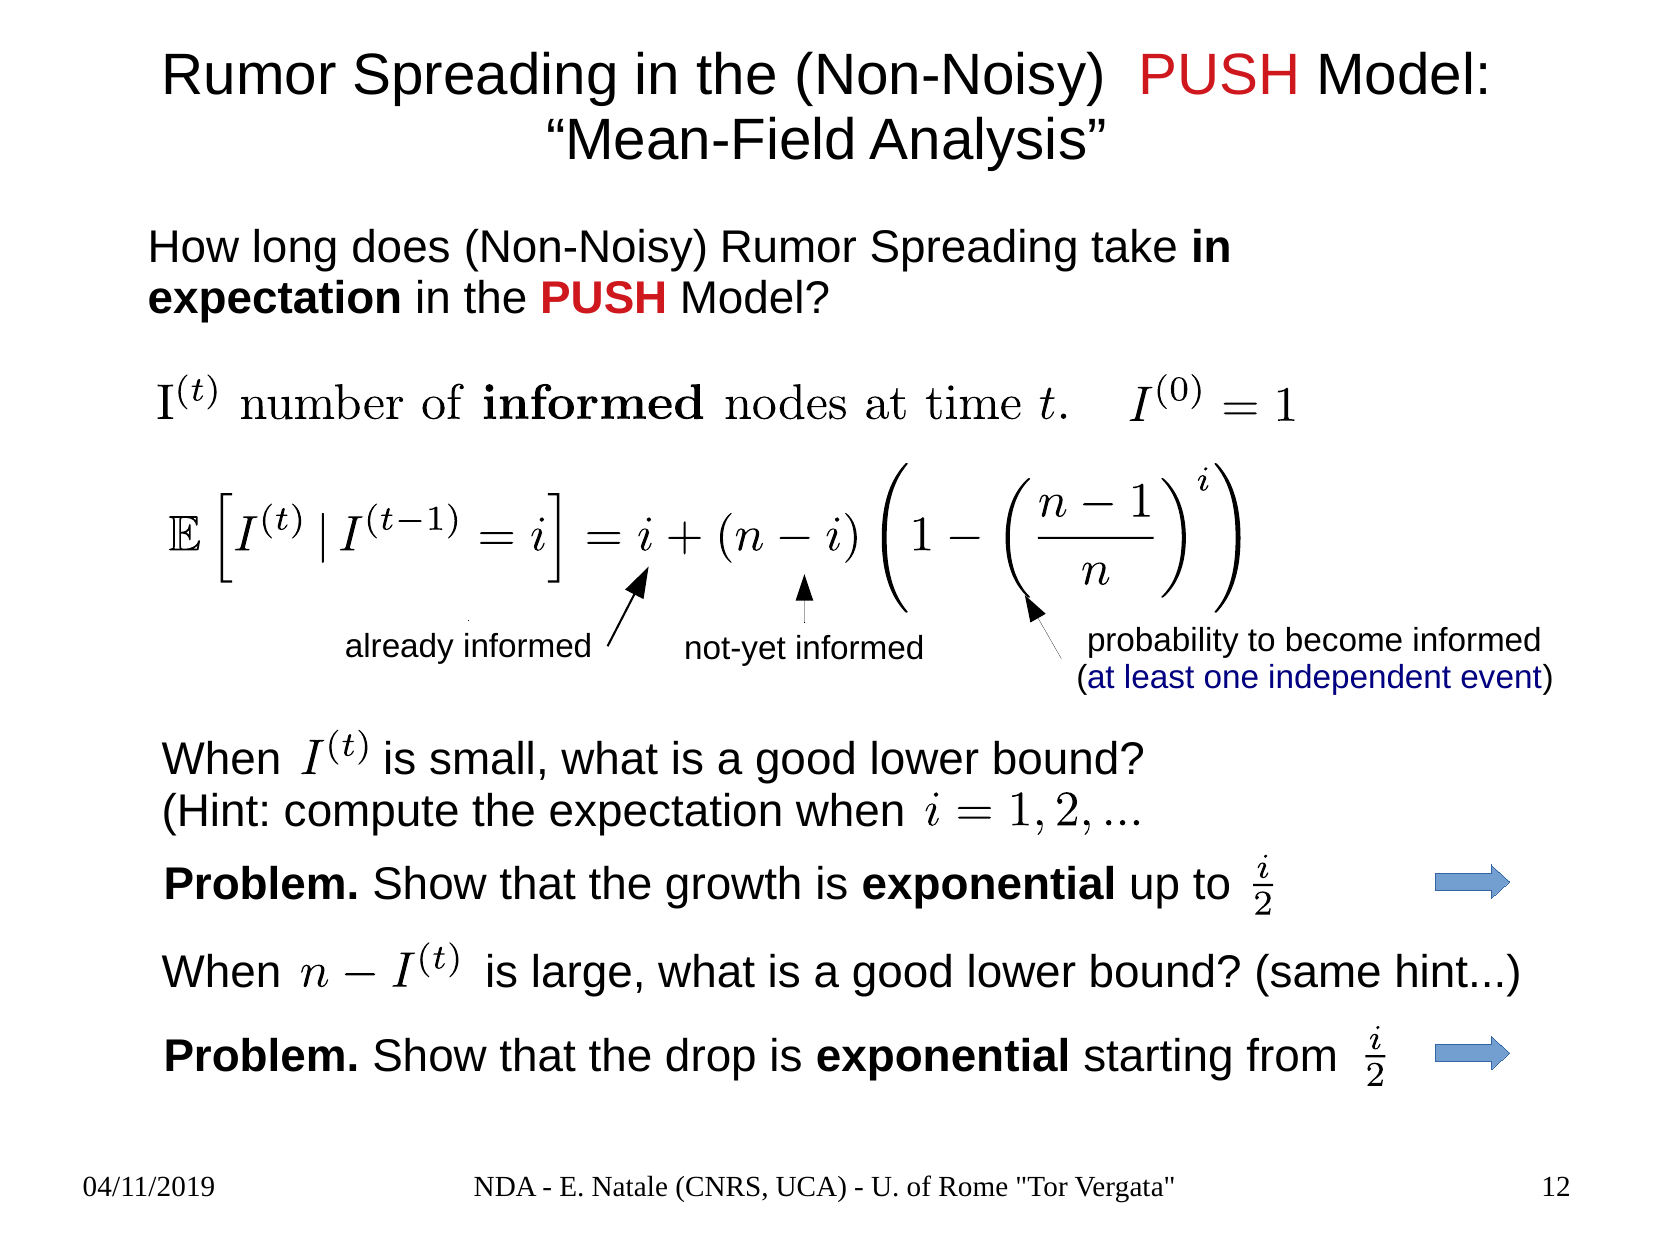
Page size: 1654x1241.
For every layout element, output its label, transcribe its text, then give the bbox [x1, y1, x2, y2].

text_box [1365, 1025, 1386, 1086]
text_box [925, 792, 1140, 835]
text_box [1129, 374, 1295, 421]
text_box not-yet informed [669, 622, 940, 675]
text_box Problem. Show that the drop is exponential starting from [148, 1022, 1498, 1089]
text_box When is large, what is a good lower bound? (same hint...) [146, 938, 1556, 1005]
text_box [168, 463, 1241, 613]
text_box Problem. Show that the growth is exponential up to [148, 850, 1498, 917]
text_box probability to become informed (at least one independent event) [1061, 614, 1569, 704]
title How long does (Non-Noisy) Rumor Spreading take in expectation in the PUSH Model? [147, 207, 1494, 338]
text_box When is small, what is a good lower bound? (Hint: compute the expectation when [146, 726, 1509, 844]
text_box already informed [329, 620, 608, 673]
text_box [1435, 864, 1510, 899]
text_box [1253, 854, 1274, 915]
text_box [157, 374, 1067, 420]
text_box [301, 729, 368, 775]
text_box [1435, 1036, 1510, 1070]
title Rumor Spreading in the (Non-Noisy) PUSH Model: “Mean-Field Analysis” [82, 41, 1571, 173]
text_box [301, 942, 468, 988]
